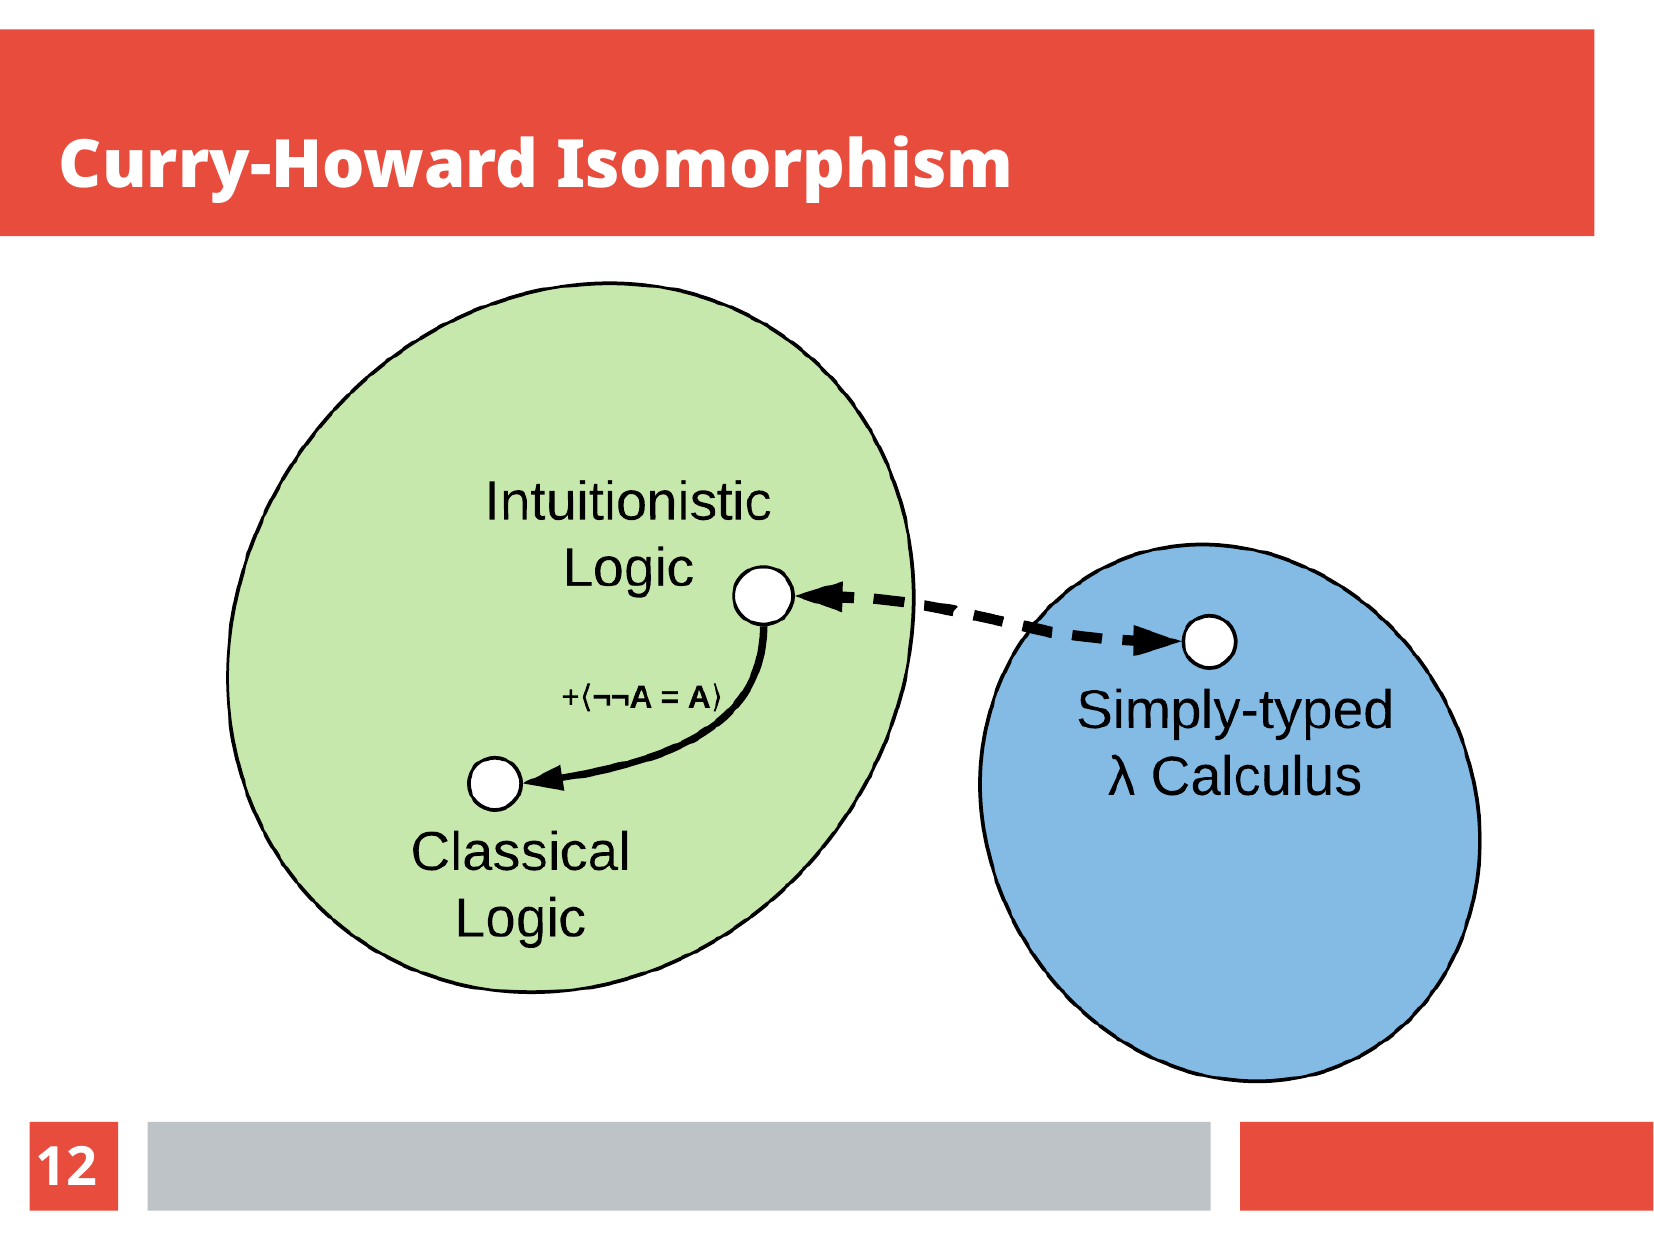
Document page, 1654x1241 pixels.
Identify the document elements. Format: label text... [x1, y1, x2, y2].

text_box 12 [20, 1119, 254, 1210]
picture [2, 60, 1654, 1241]
